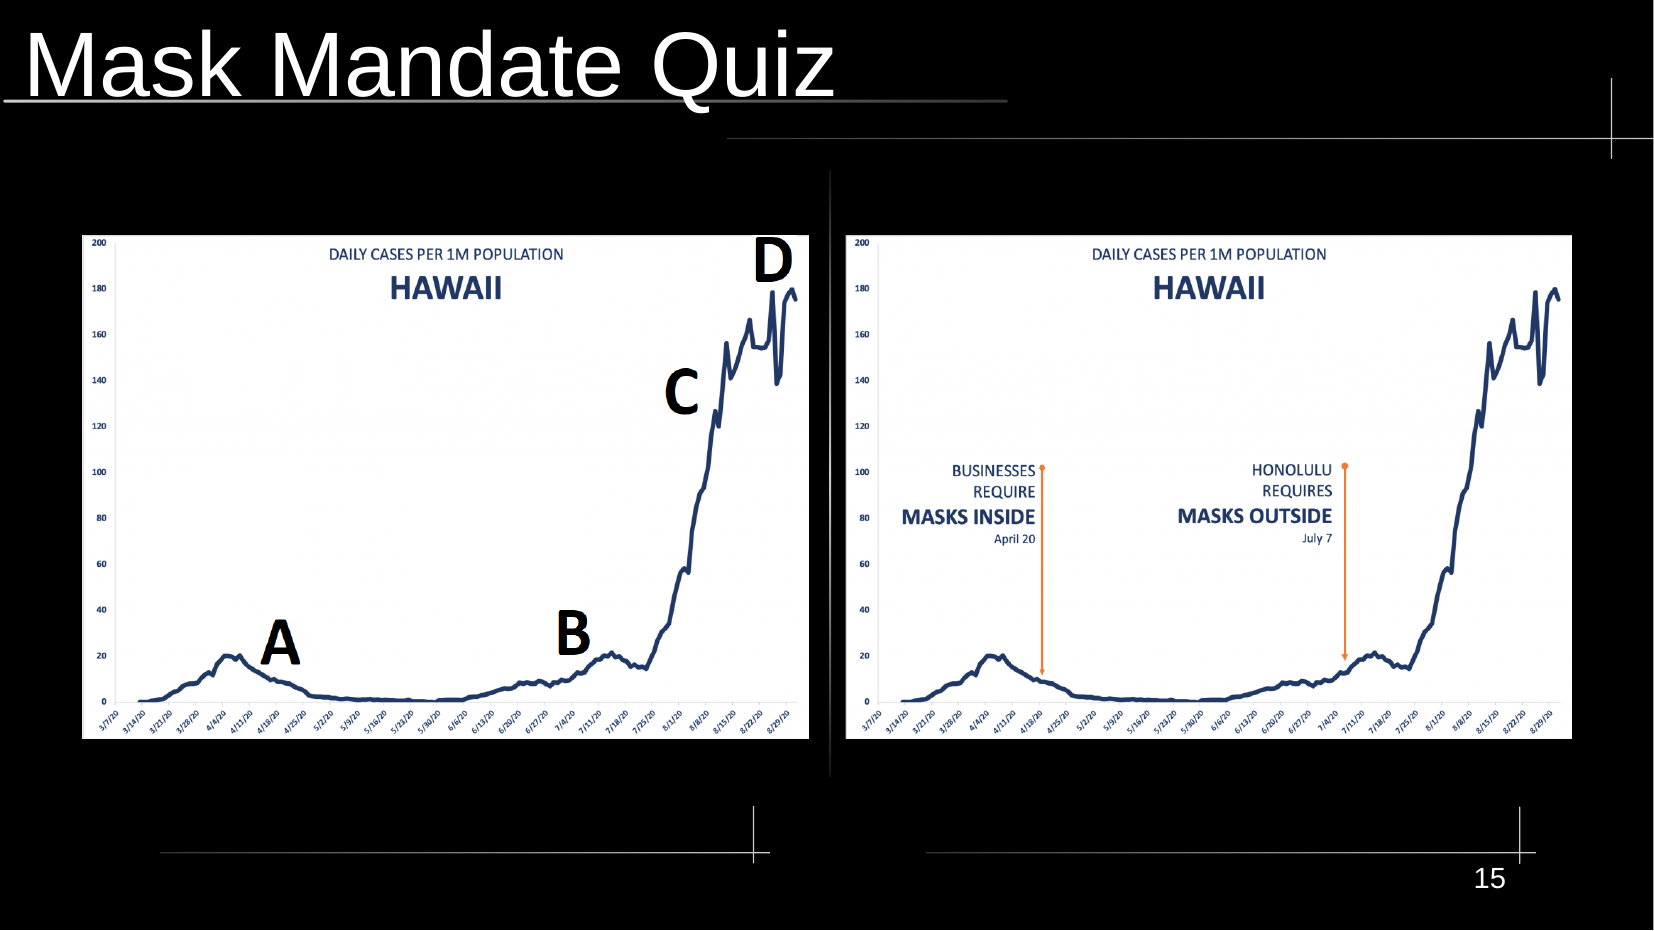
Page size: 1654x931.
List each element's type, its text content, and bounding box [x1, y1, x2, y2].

picture [845, 235, 1572, 739]
title Mask Mandate Quiz [23, 11, 1589, 119]
picture [82, 235, 809, 739]
